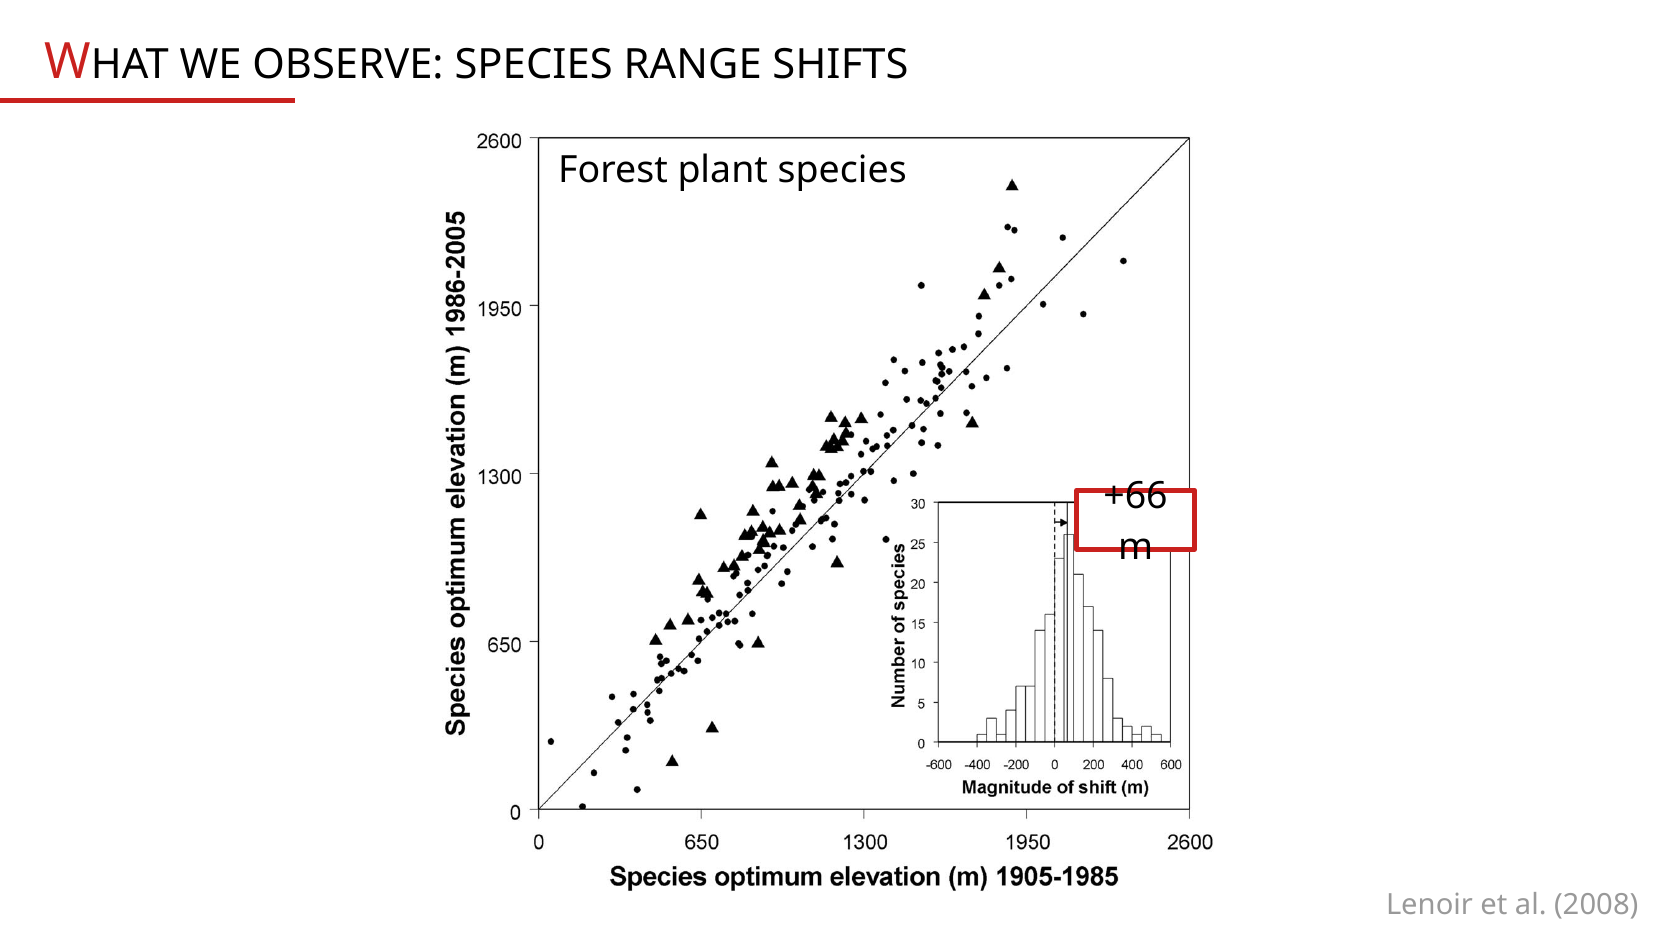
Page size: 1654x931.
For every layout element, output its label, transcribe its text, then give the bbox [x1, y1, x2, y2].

text_box +66m [1124, 541, 1134, 550]
picture [437, 126, 1217, 895]
text_box +66m [1076, 490, 1195, 550]
text_box Forest plant species [543, 134, 934, 266]
text_box +66m [1151, 494, 1162, 506]
text_box Lenoir et al. (2008) [826, 826, 1654, 931]
text_box +66m [1137, 541, 1147, 550]
text_box WHAT WE OBSERVE: SPECIES RANGE SHIFTS [29, 0, 1625, 119]
text_box +66m [1129, 494, 1140, 506]
